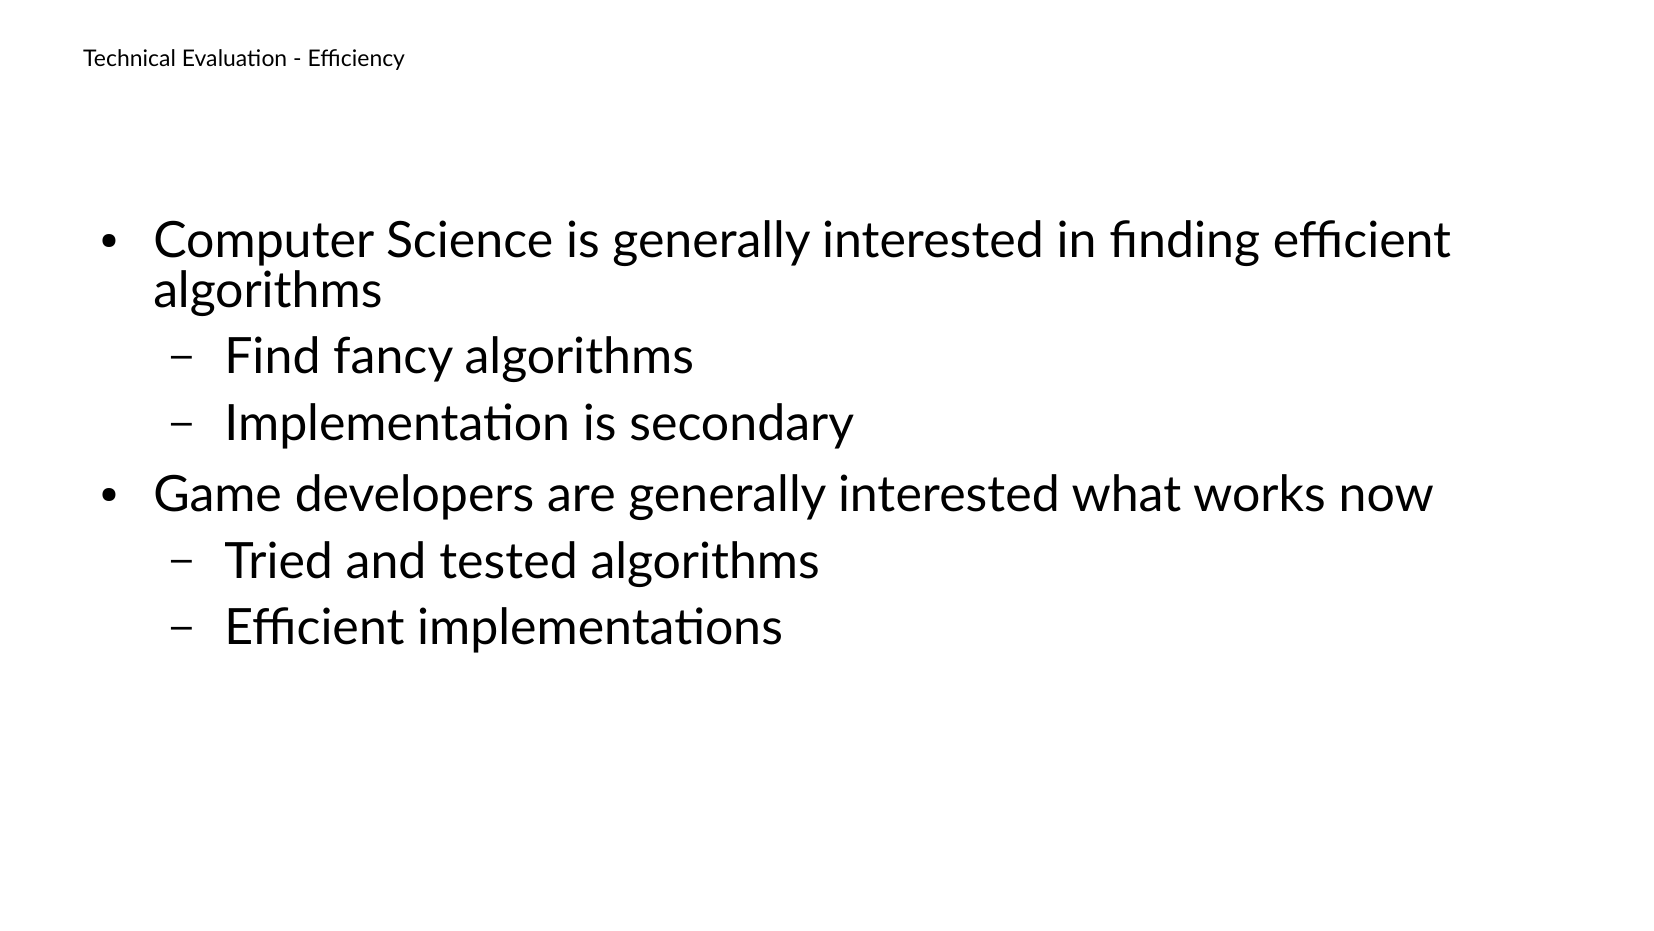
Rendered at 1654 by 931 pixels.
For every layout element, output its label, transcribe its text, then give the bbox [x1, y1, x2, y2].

list Computer Science is generally interested in finding efficient algorithms Find fancy algorithms Implementation is secondary Game developers are generally interested what works now Tried and tested algorithms Efficient implementations [82, 217, 1571, 839]
title Technical Evaluation - Efficiency [83, 0, 1571, 119]
